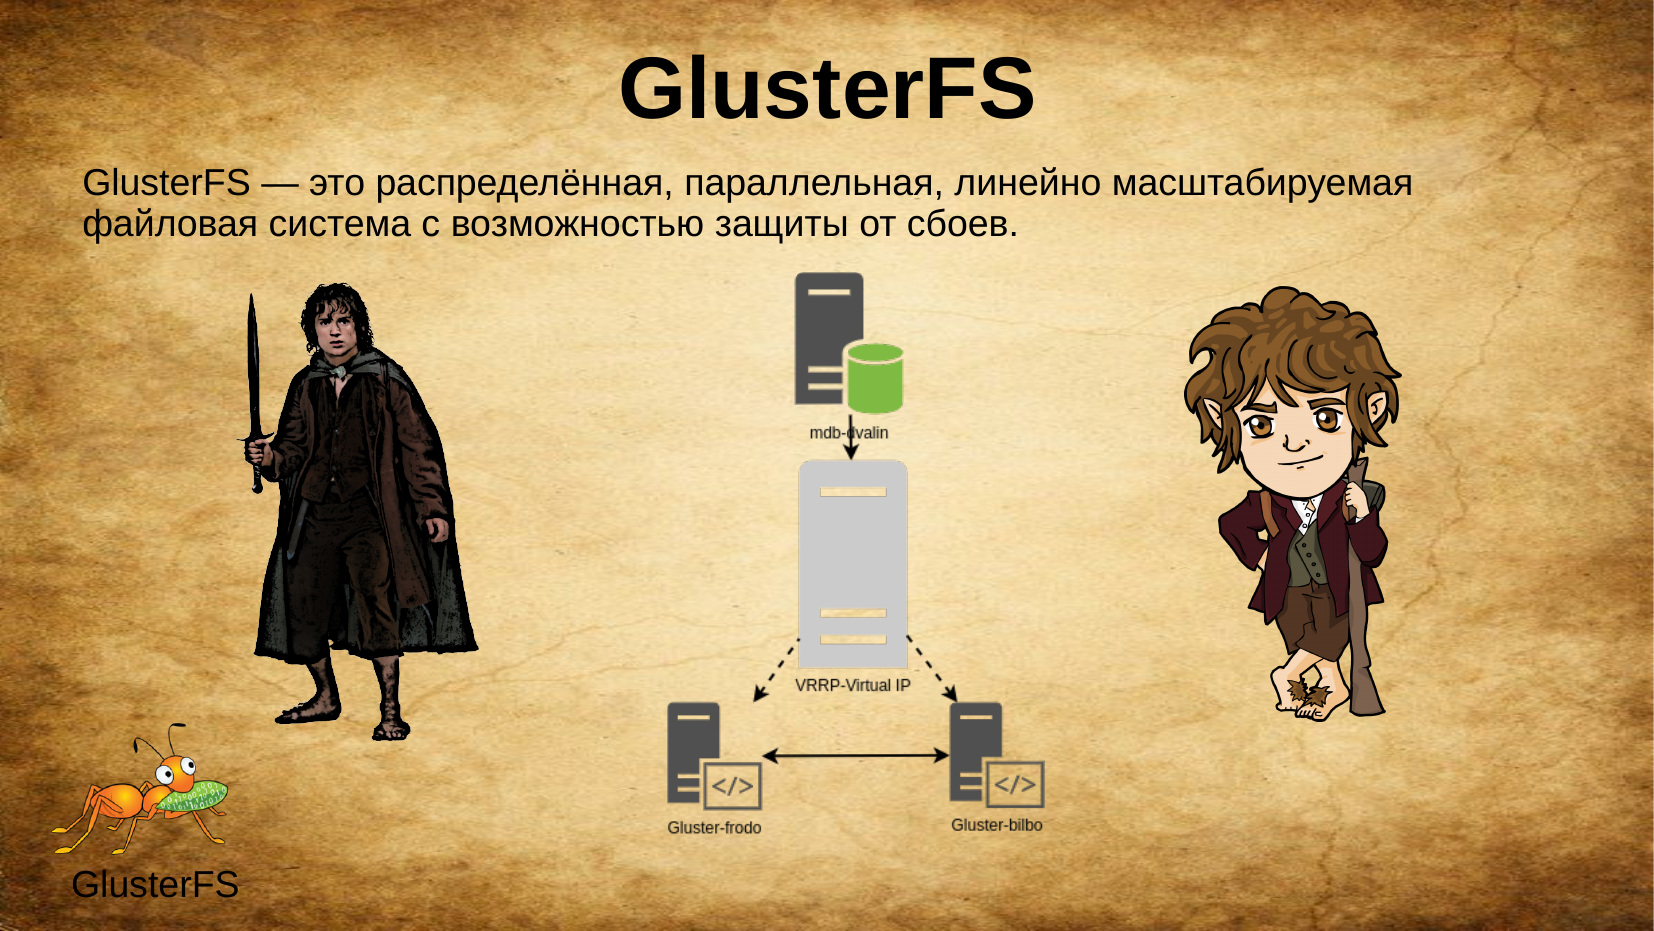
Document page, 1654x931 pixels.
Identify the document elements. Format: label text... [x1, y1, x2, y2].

text_box GlusterFS [981, 32, 1653, 145]
text_box GlusterFS [56, 855, 263, 915]
picture [0, 0, 1654, 931]
text_box GlusterFS — это распределённая, параллельная, линейно масштабируемая файловая система с возможностью защиты от сбоев. [67, 153, 1440, 253]
